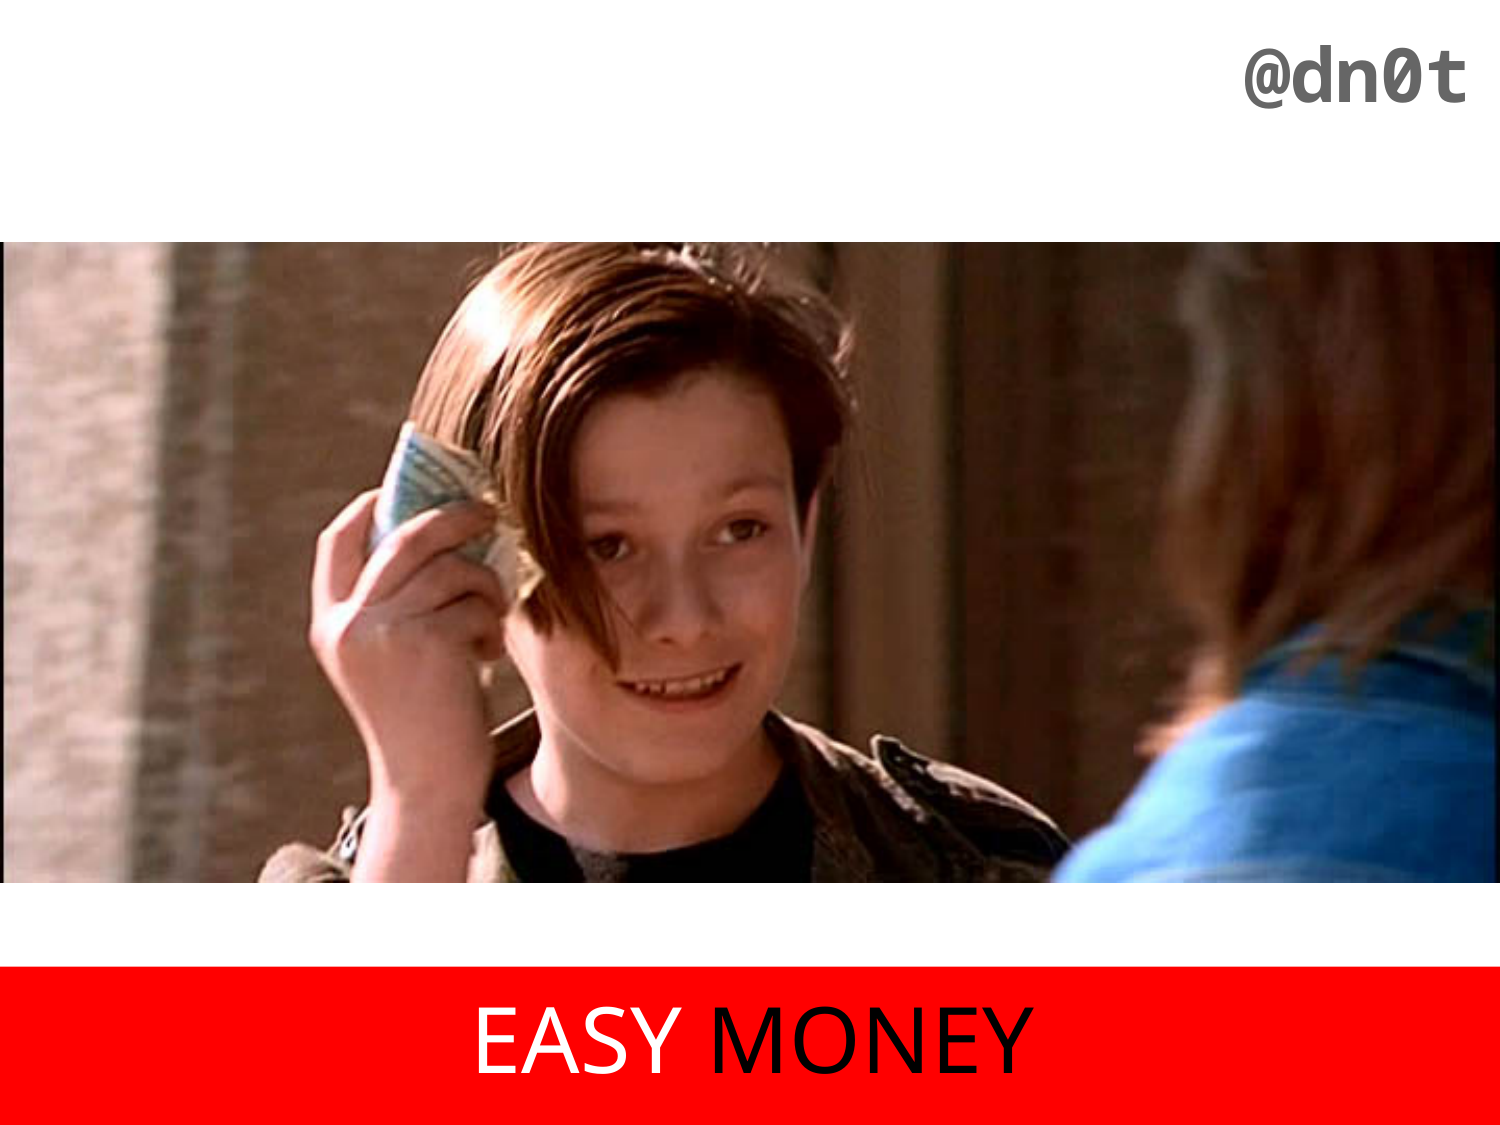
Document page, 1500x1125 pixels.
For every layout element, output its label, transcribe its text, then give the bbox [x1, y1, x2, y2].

list EASY MONEY [28, 974, 1478, 1111]
picture [0, 242, 1500, 883]
